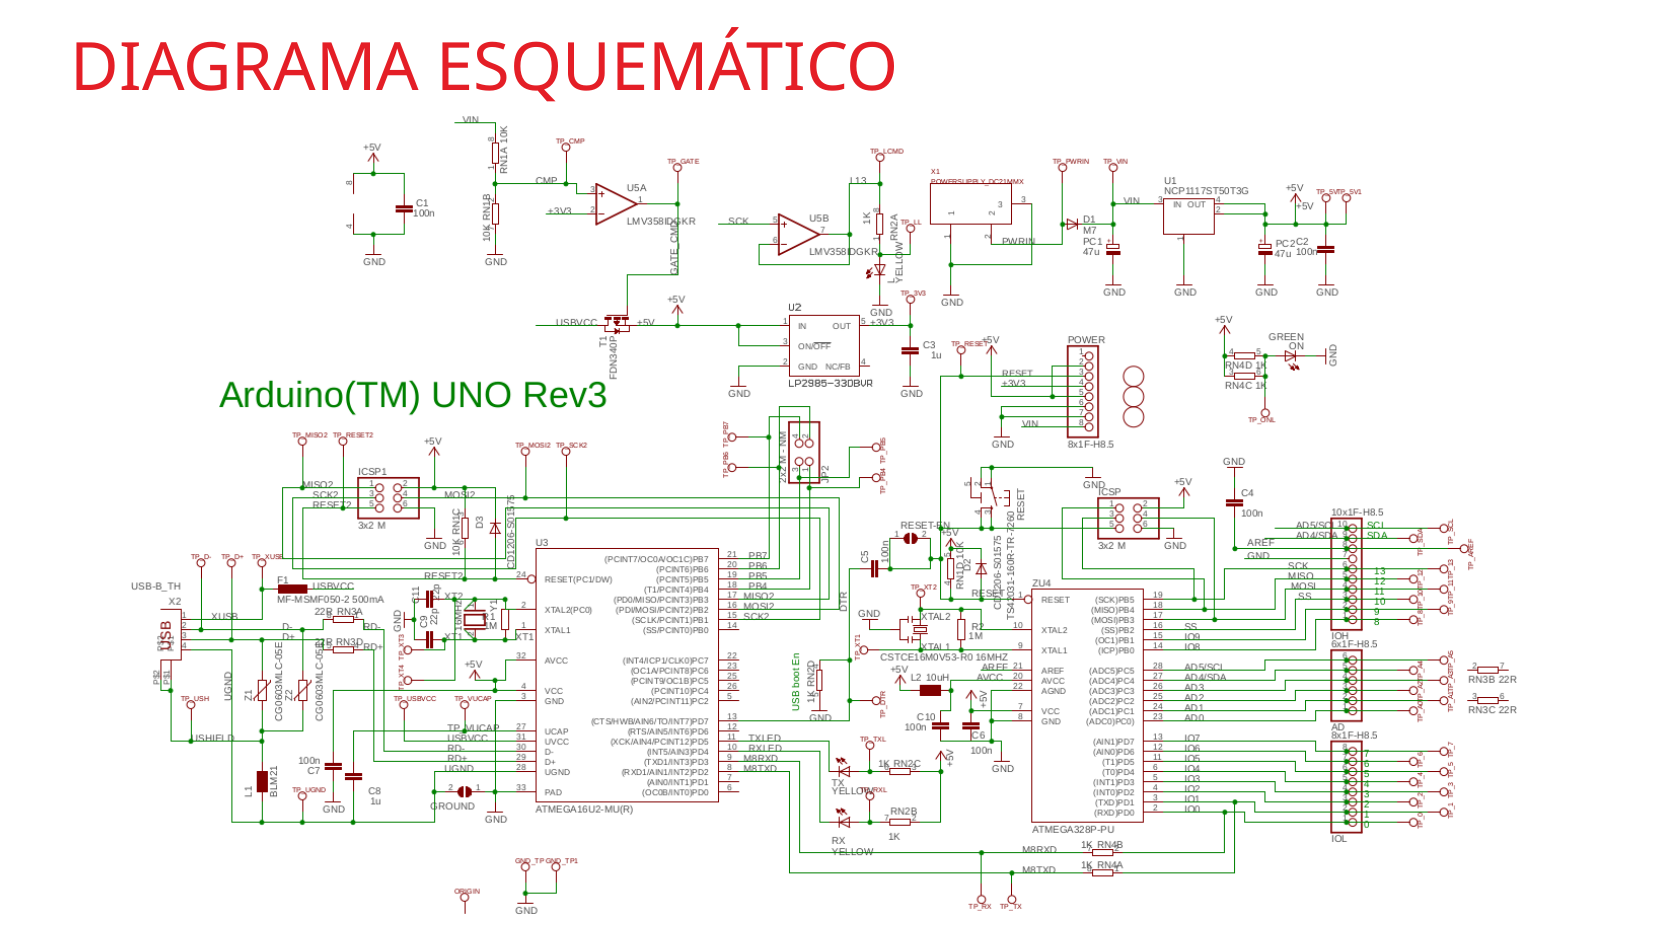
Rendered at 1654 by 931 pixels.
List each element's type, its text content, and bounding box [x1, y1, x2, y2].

picture [128, 105, 1525, 918]
title DIAGRAMA ESQUEMÁTICO [70, 11, 1347, 118]
